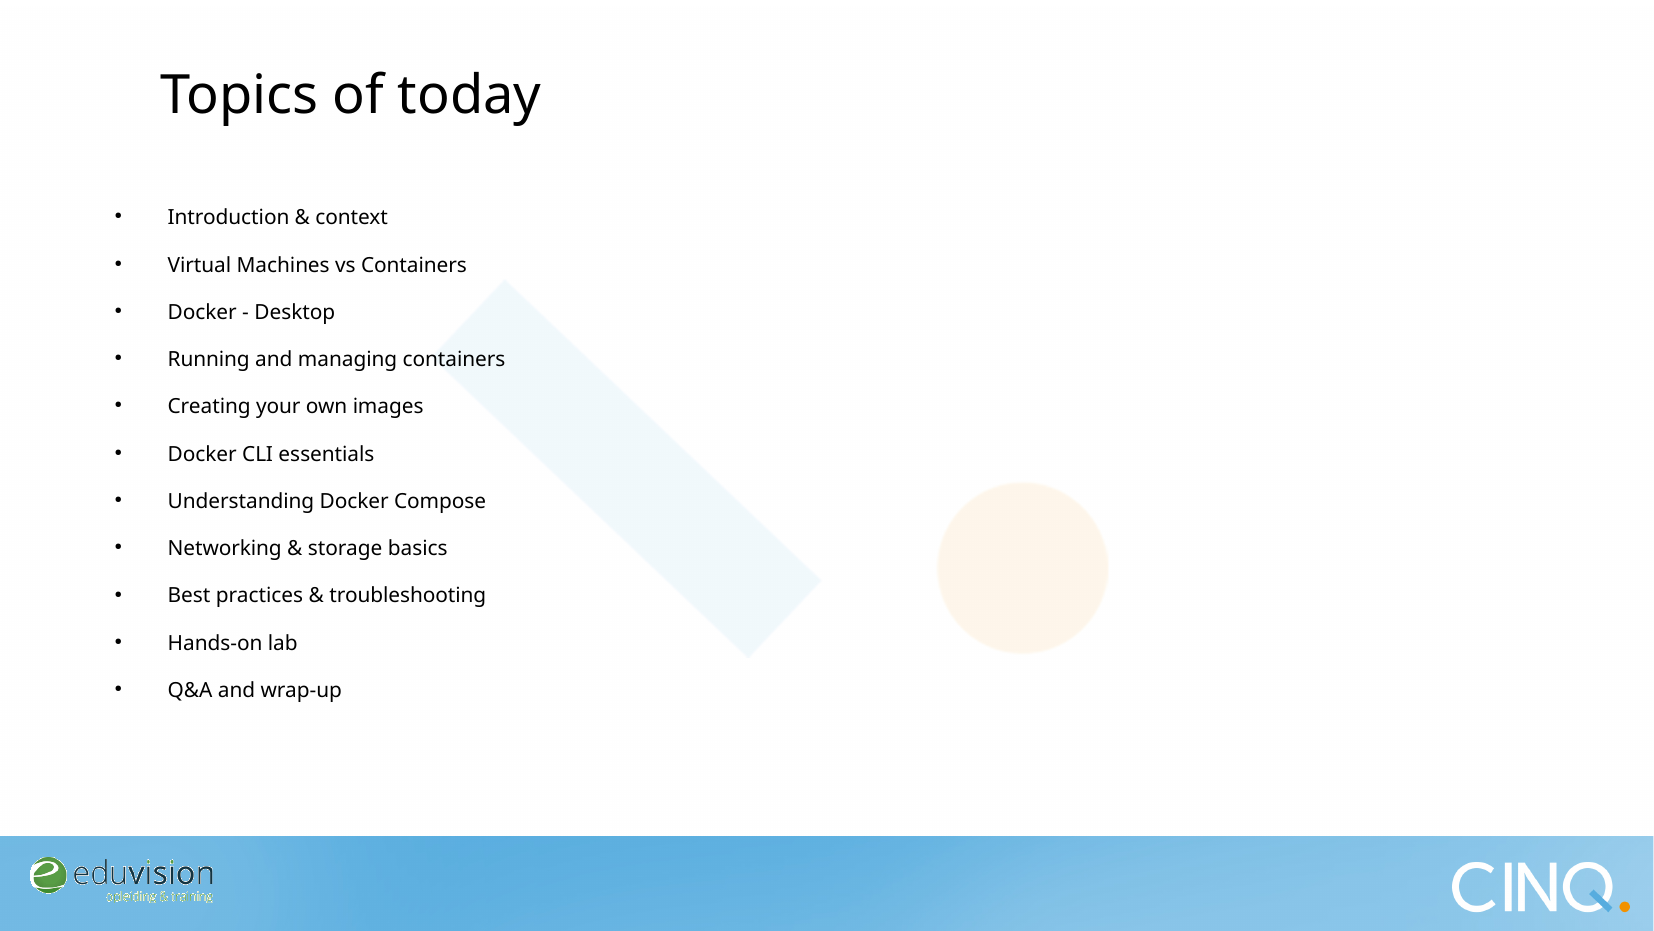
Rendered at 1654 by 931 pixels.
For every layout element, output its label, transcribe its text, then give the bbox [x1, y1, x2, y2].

picture [0, 6, 1654, 931]
list Introduction & context Virtual Machines vs Containers Docker - Desktop Running and managing containers Creating your own images Docker CLI essentials Understanding Docker Compose Networking & storage basics Best practices & troubleshooting Hands-on lab Q&A and wrap-up [88, 148, 1579, 709]
list Topics of today [81, 59, 1625, 105]
